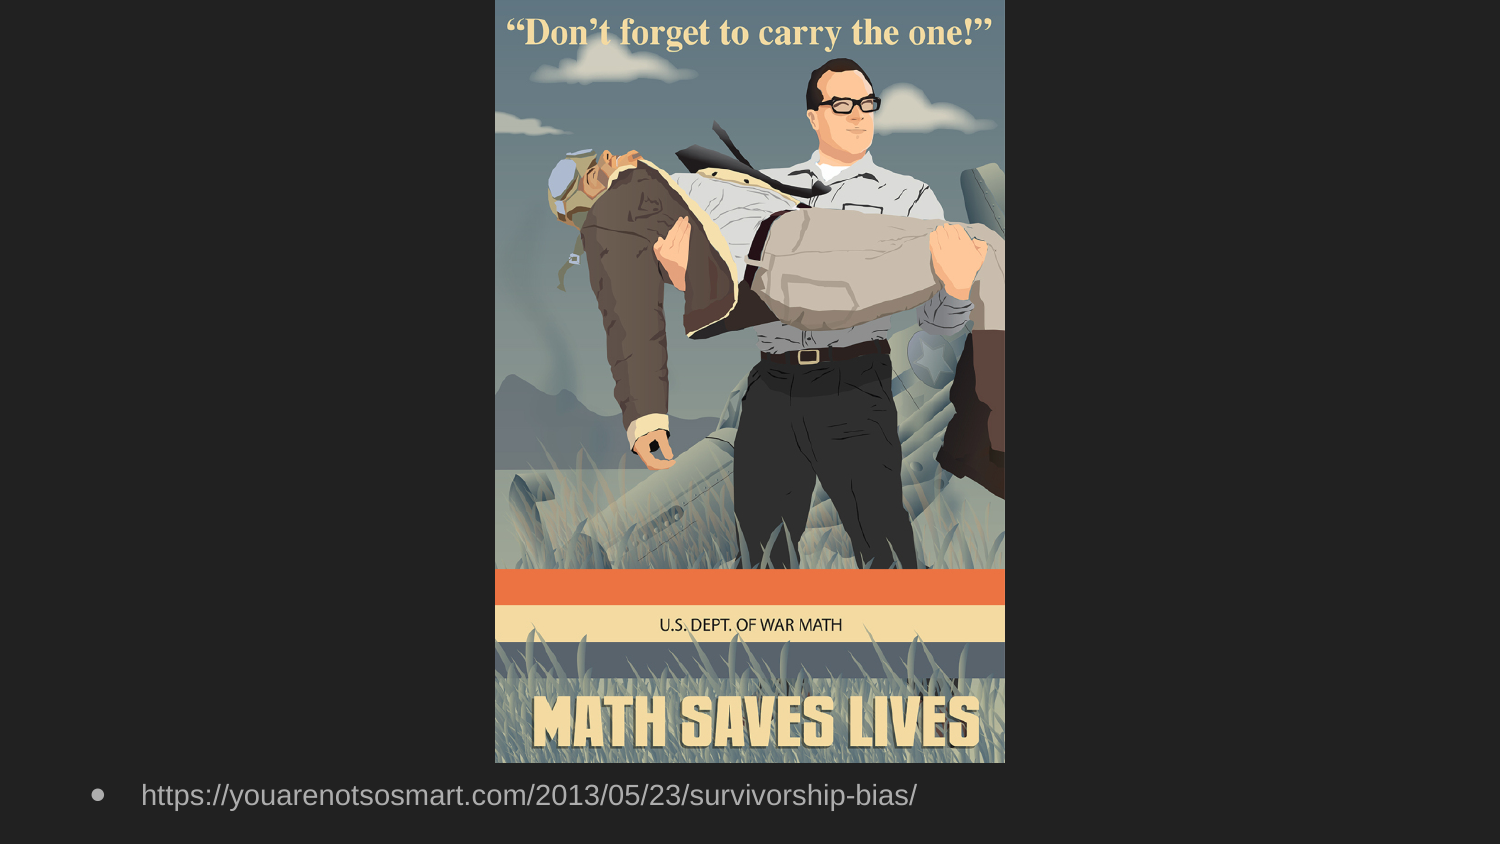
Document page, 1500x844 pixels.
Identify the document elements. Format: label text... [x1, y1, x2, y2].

picture [495, 0, 1005, 743]
list https://youarenotsosmart.com/2013/05/23/survivorship-bias/ [51, 743, 1036, 844]
